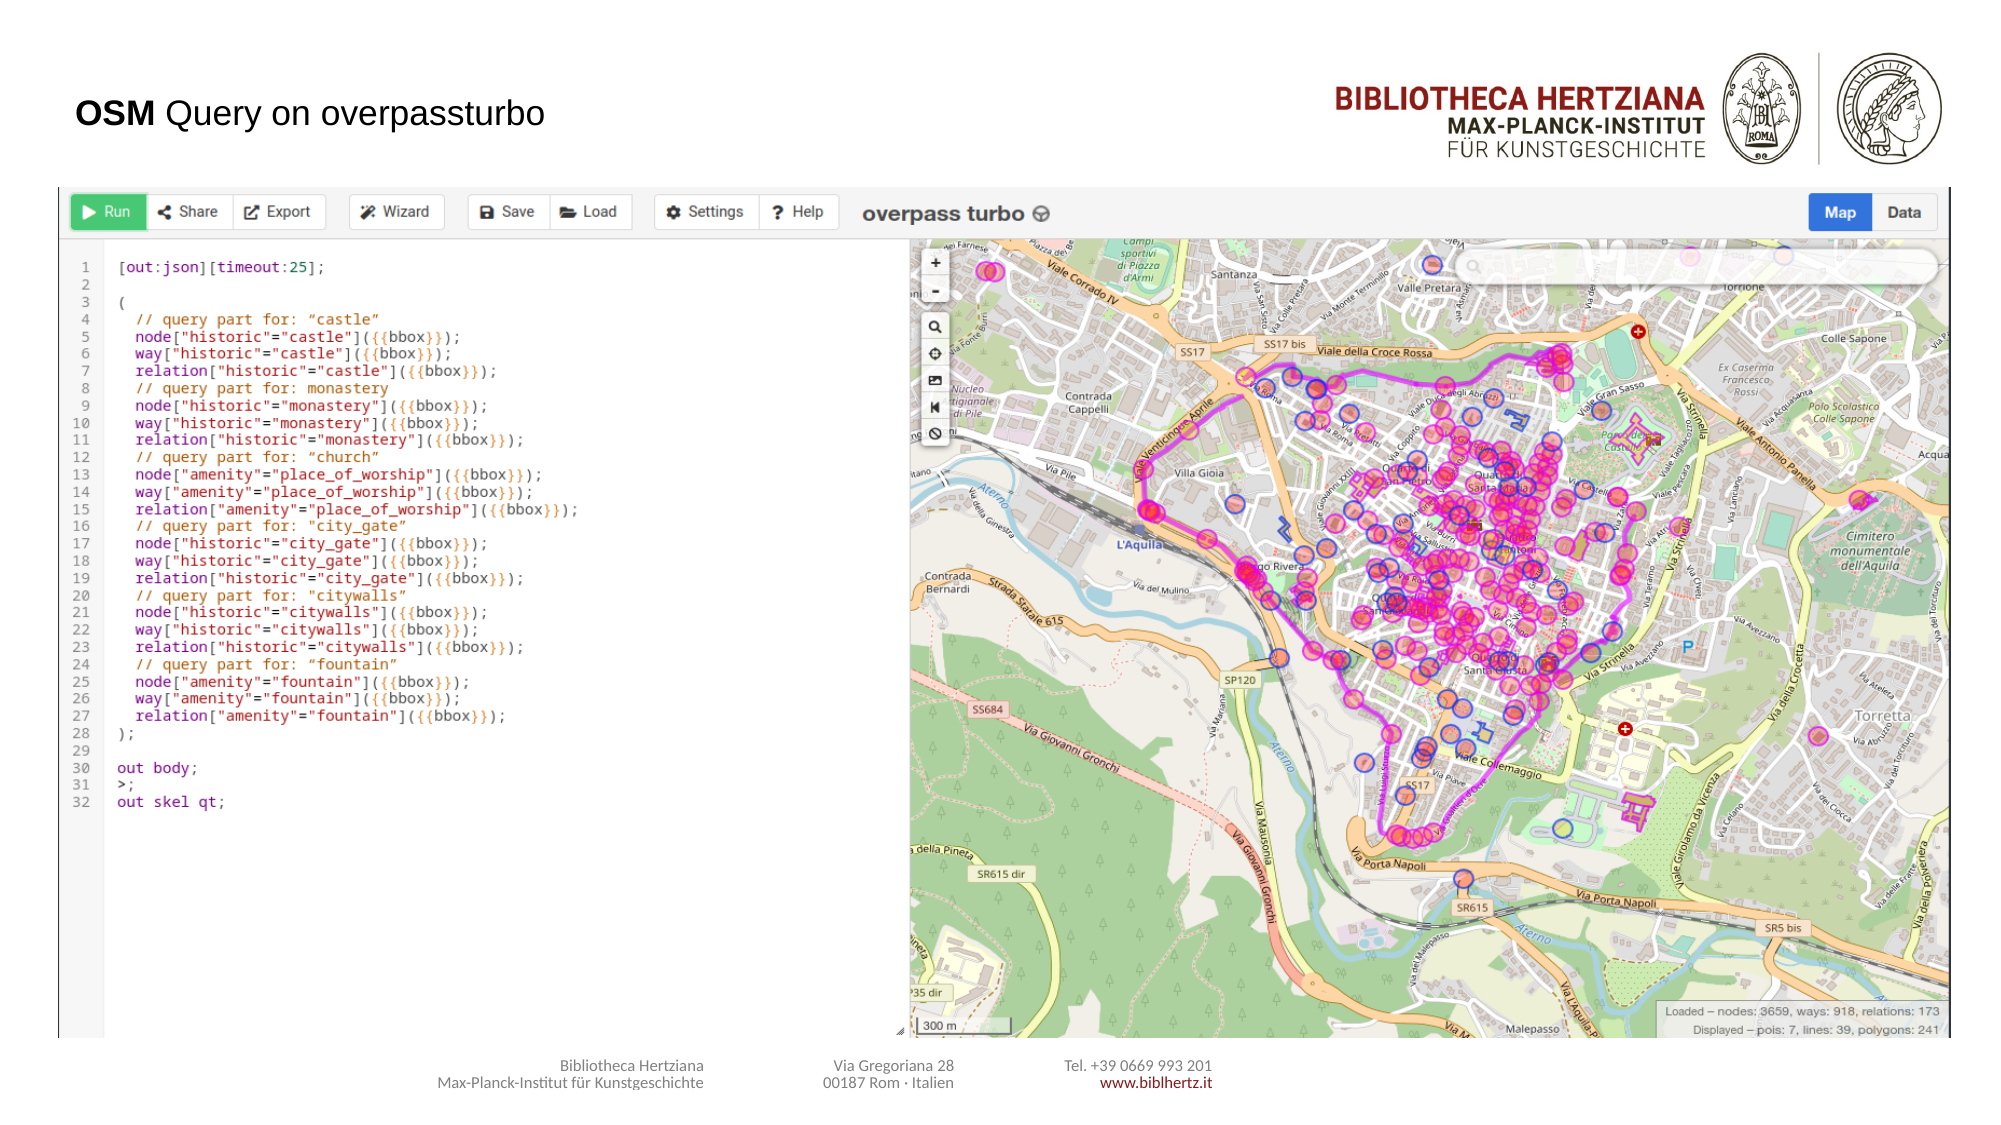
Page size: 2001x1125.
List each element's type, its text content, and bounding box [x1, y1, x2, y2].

picture [58, 187, 1951, 1038]
picture [1237, 37, 1951, 182]
title OSM Query on overpassturbo [75, 75, 1276, 150]
